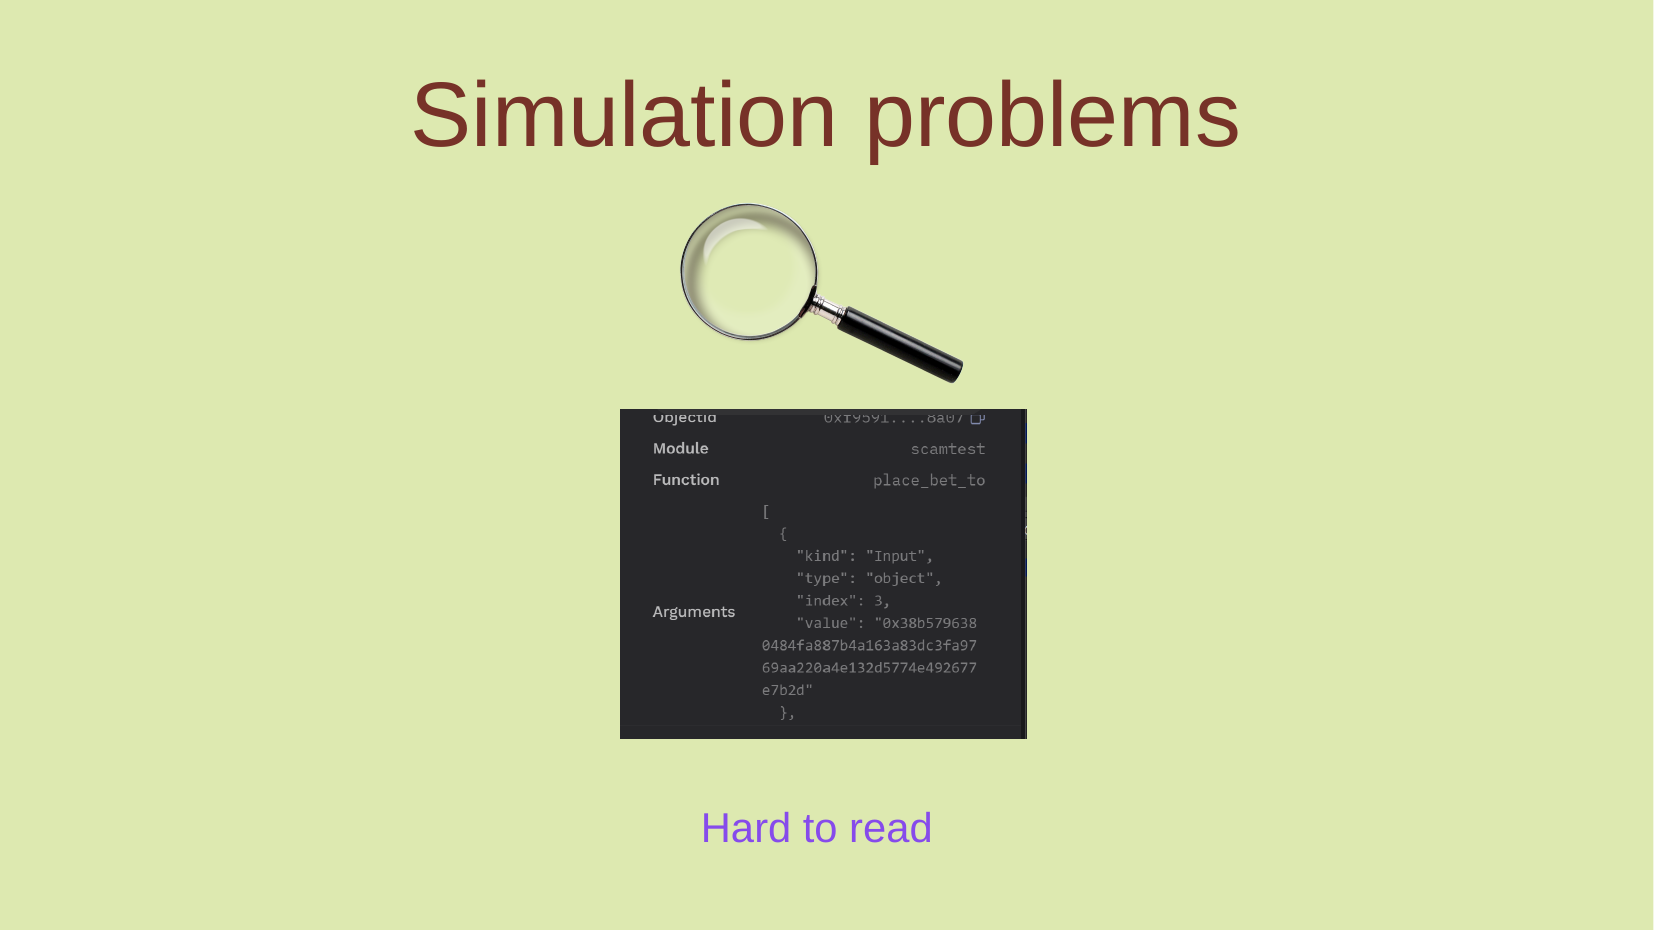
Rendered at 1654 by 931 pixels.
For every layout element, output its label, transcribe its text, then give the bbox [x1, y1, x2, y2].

title Simulation problems [82, 37, 1571, 193]
picture [620, 409, 1027, 739]
text_box Hard to read [600, 797, 1034, 859]
picture [679, 202, 964, 384]
